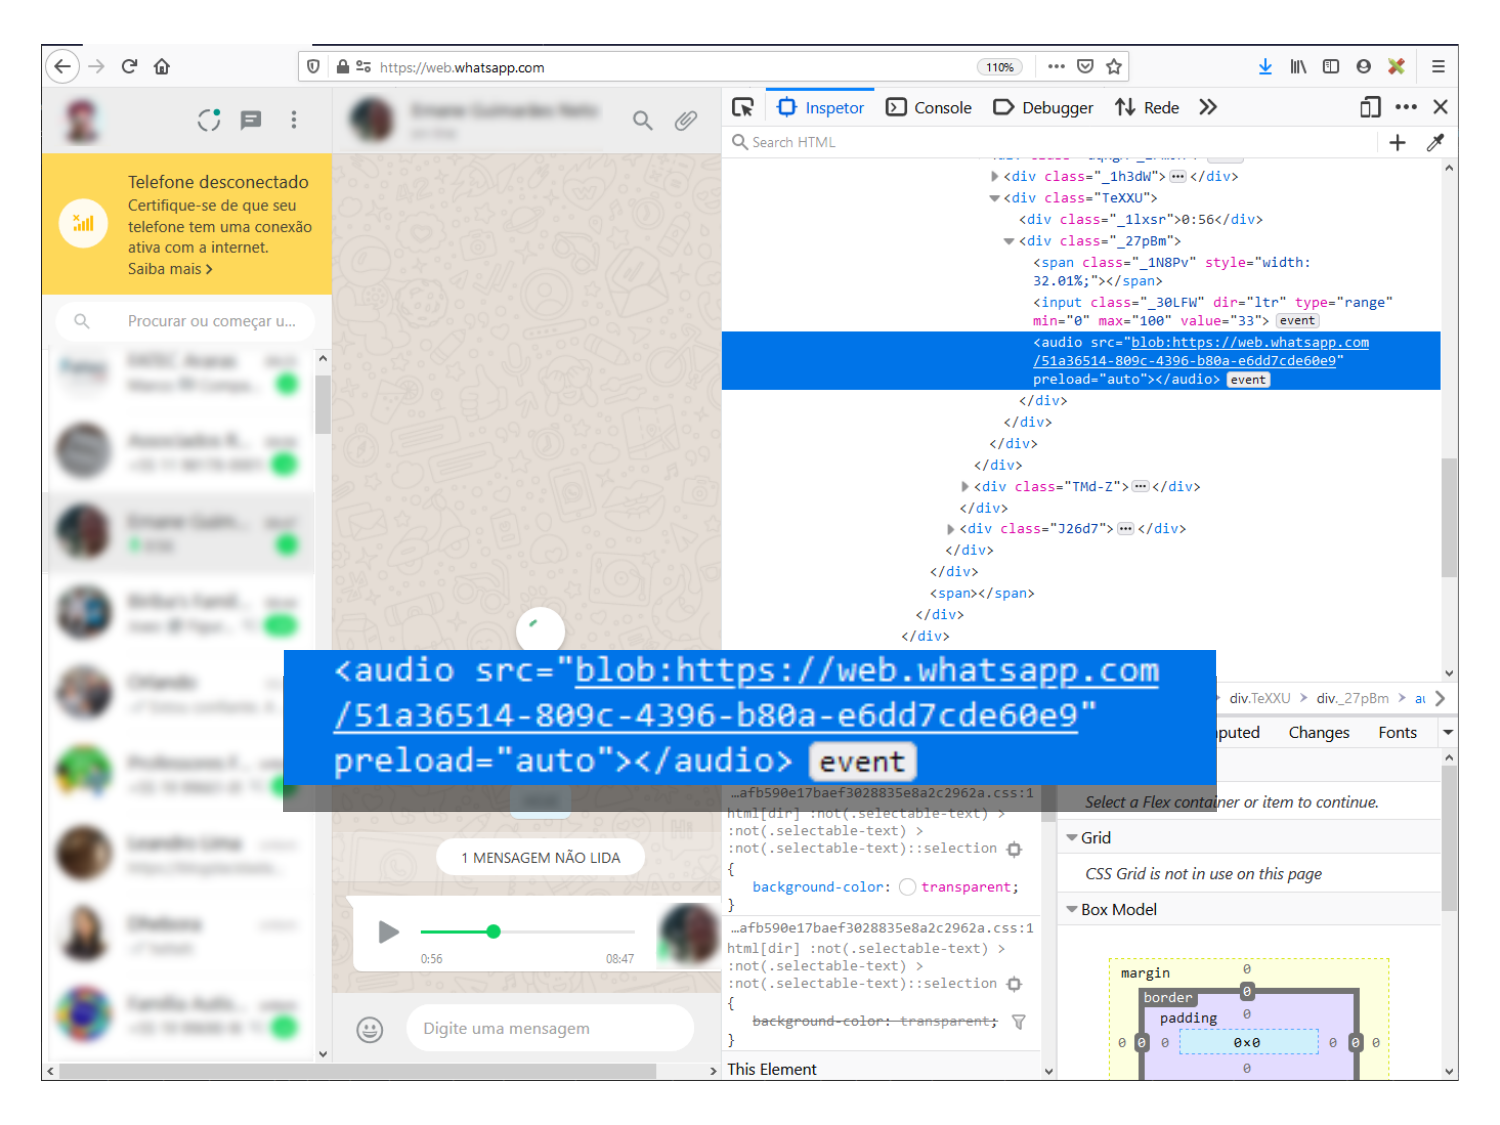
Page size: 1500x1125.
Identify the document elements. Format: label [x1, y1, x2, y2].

picture [41, 44, 1459, 1081]
